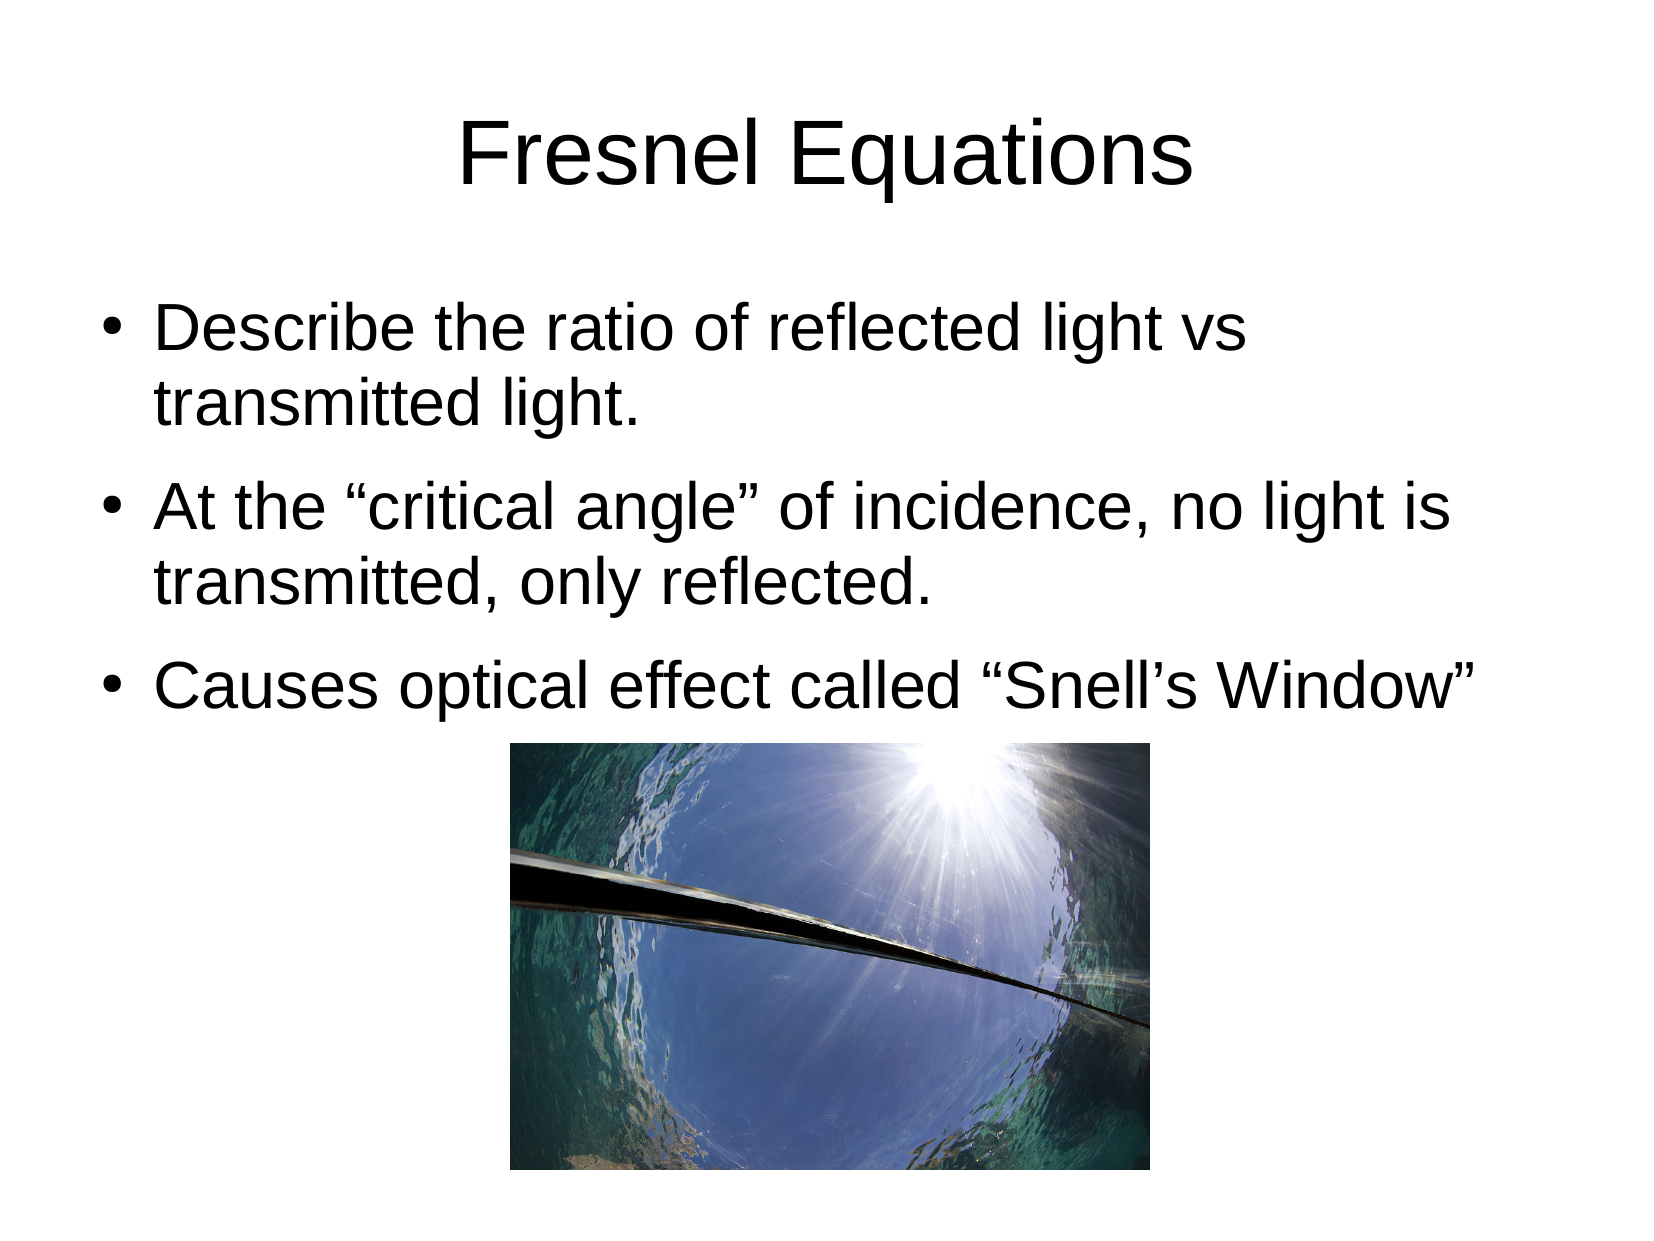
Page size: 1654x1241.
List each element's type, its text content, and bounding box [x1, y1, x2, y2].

picture [510, 743, 1150, 1171]
list Describe the ratio of reflected light vs transmitted light. At the “critical angle” of incidence, no light is transmitted, only reflected. Causes optical effect called “Snell’s Window” [82, 290, 1571, 1010]
title Fresnel Equations [82, 49, 1571, 257]
